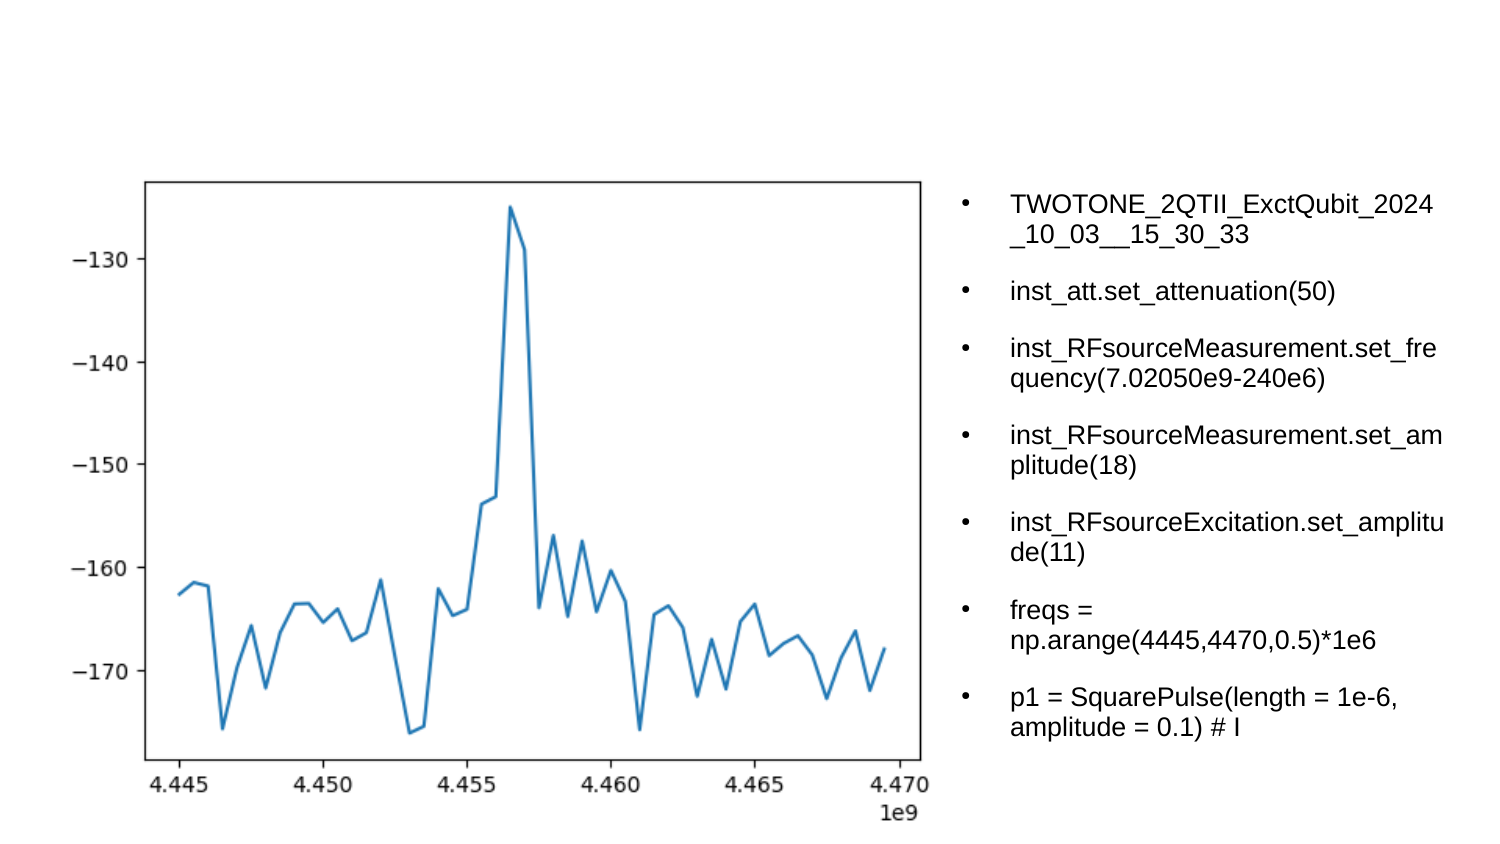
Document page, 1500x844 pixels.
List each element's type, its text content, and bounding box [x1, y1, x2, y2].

list TWOTONE_2QTII_ExctQubit_2024_10_03__15_30_33 inst_att.set_attenuation(50) inst_RFsourceMeasurement.set_frequency(7.02050e9-240e6) inst_RFsourceMeasurement.set_amplitude(18) inst_RFsourceExcitation.set_amplitude(11) freqs = np.arange(4445,4470,0.5)*1e6 p1 = SquarePulse(length = 1e-6, amplitude = 0.1) # I [945, 189, 1449, 750]
picture [54, 166, 945, 841]
